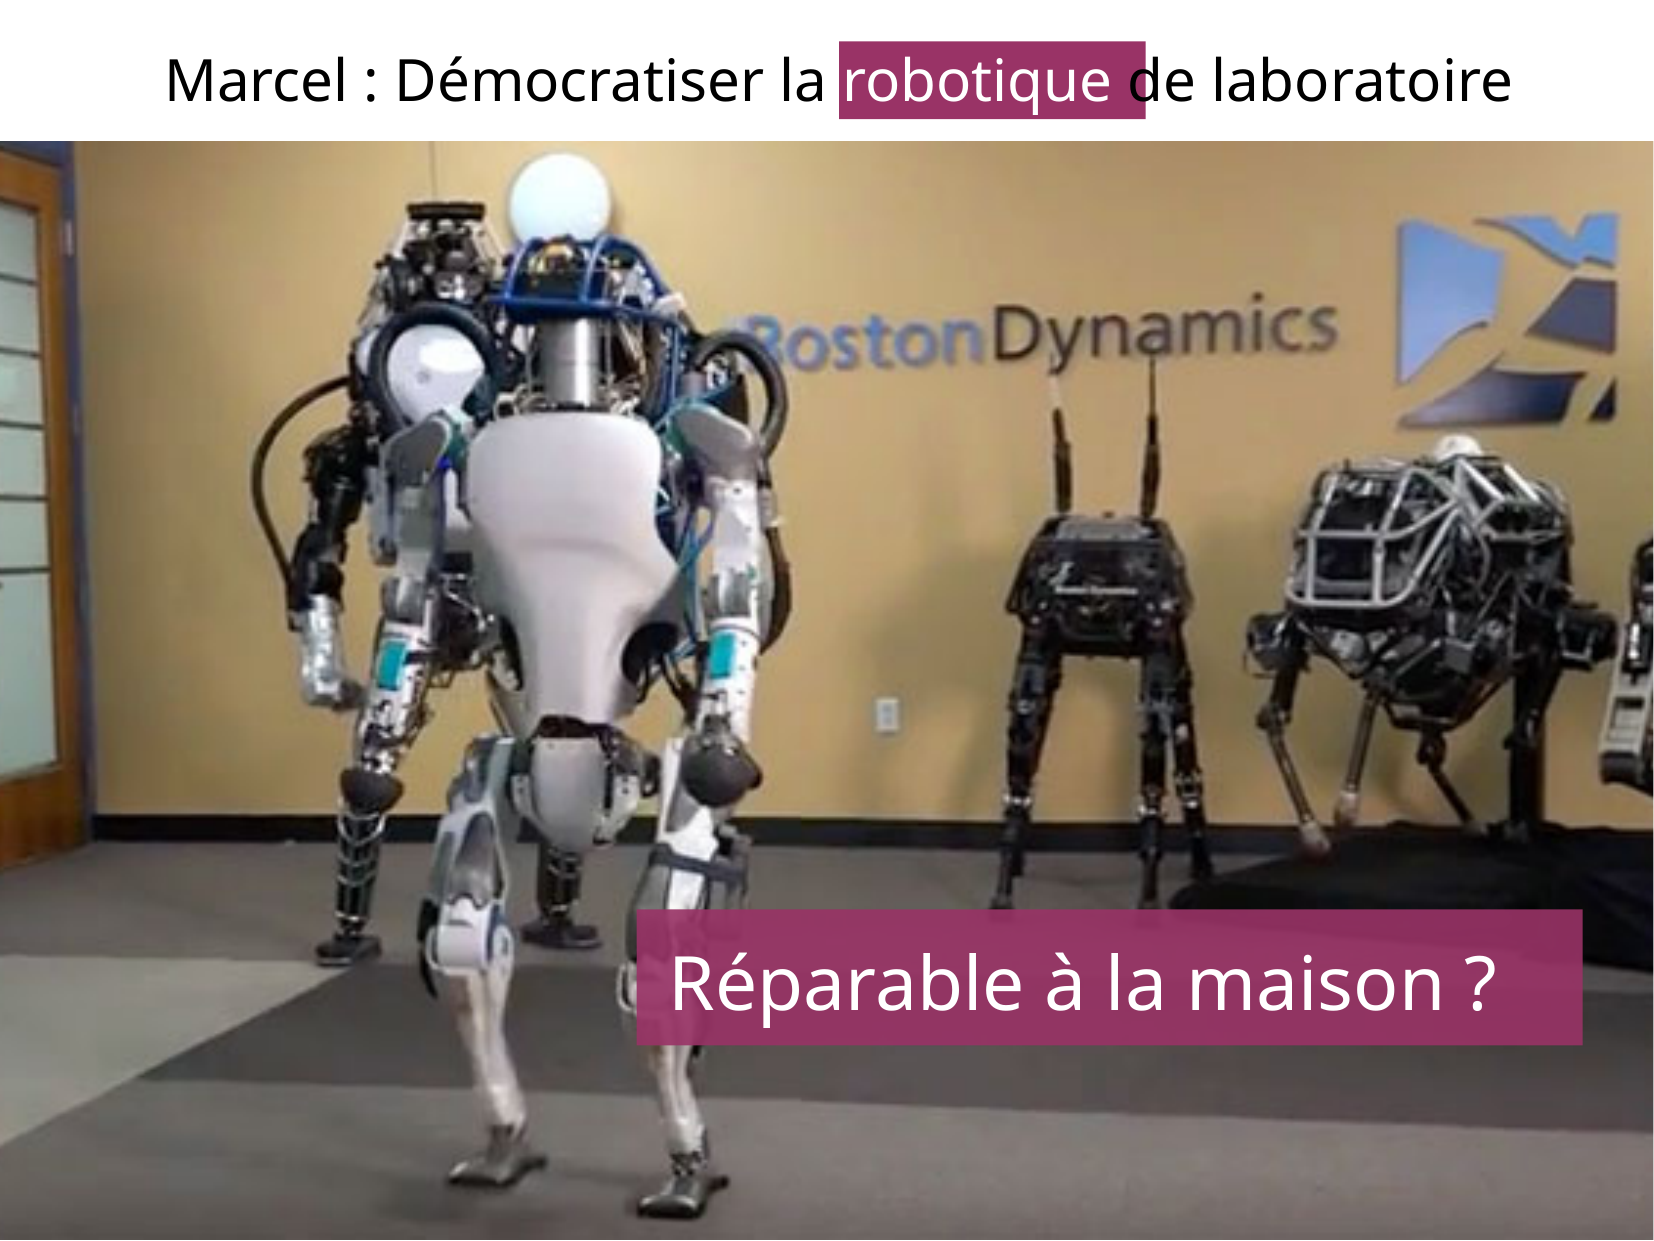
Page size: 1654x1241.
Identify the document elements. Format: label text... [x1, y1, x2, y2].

picture [0, 141, 1654, 1240]
text_box [636, 909, 1583, 1046]
title Marcel : Démocratiser la robotique de laboratoire [94, 1, 1583, 157]
text_box Réparable à la maison ? [653, 923, 1583, 1036]
